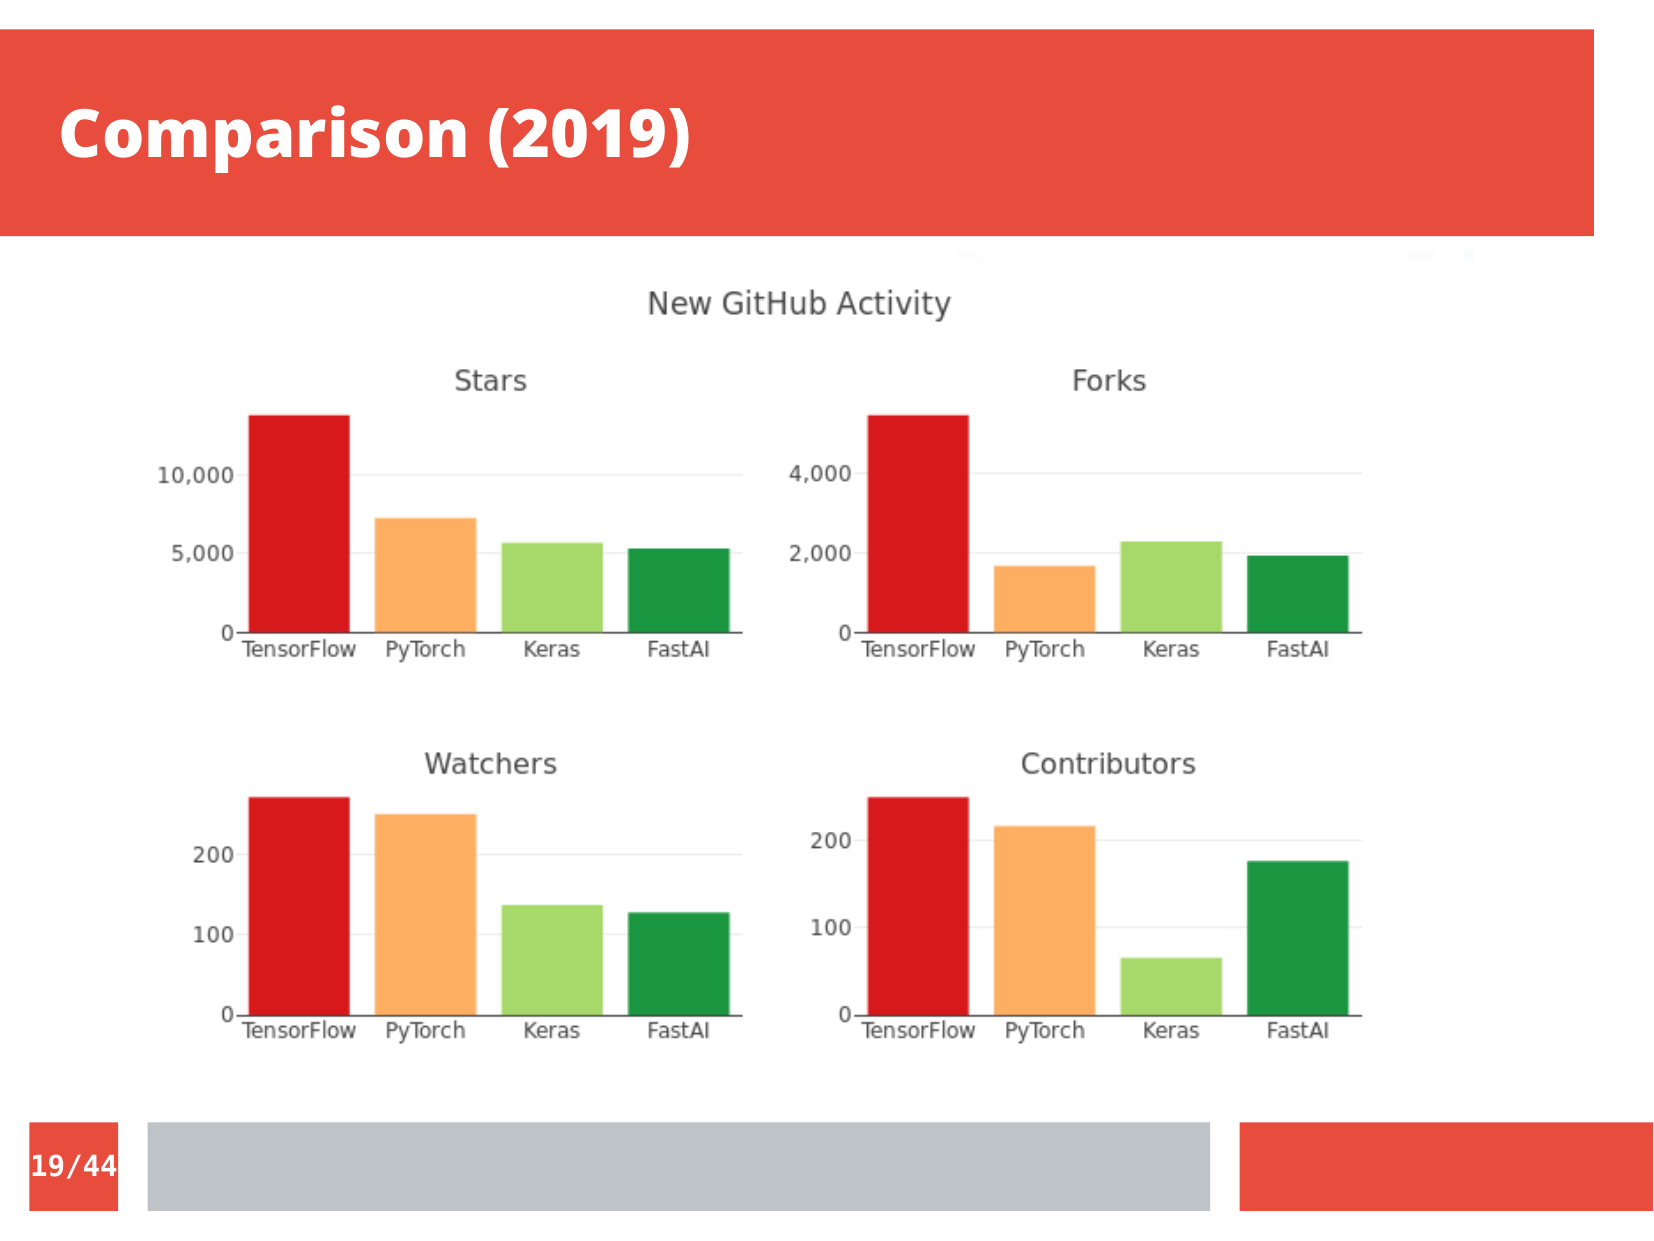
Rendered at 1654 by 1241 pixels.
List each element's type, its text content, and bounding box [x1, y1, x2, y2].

picture [106, 251, 1474, 1120]
title Comparison (2019) [58, 90, 1594, 178]
